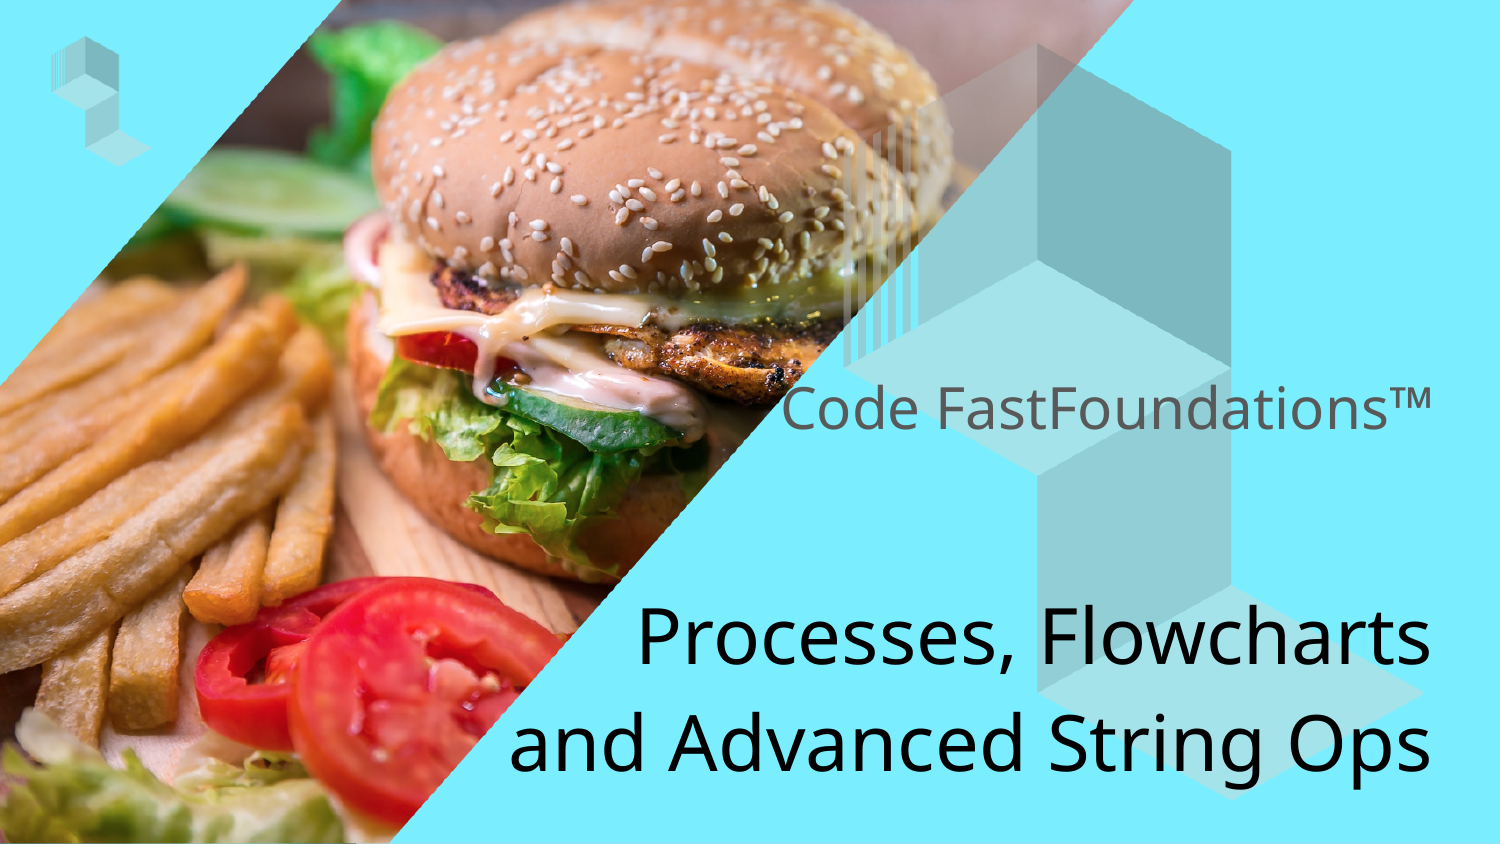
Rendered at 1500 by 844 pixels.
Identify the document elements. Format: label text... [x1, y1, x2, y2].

subtitle Code FastFoundations™ [647, 352, 1449, 483]
title Processes, Flowcharts and Advanced String Ops [490, 472, 1449, 809]
picture [0, 0, 1500, 844]
